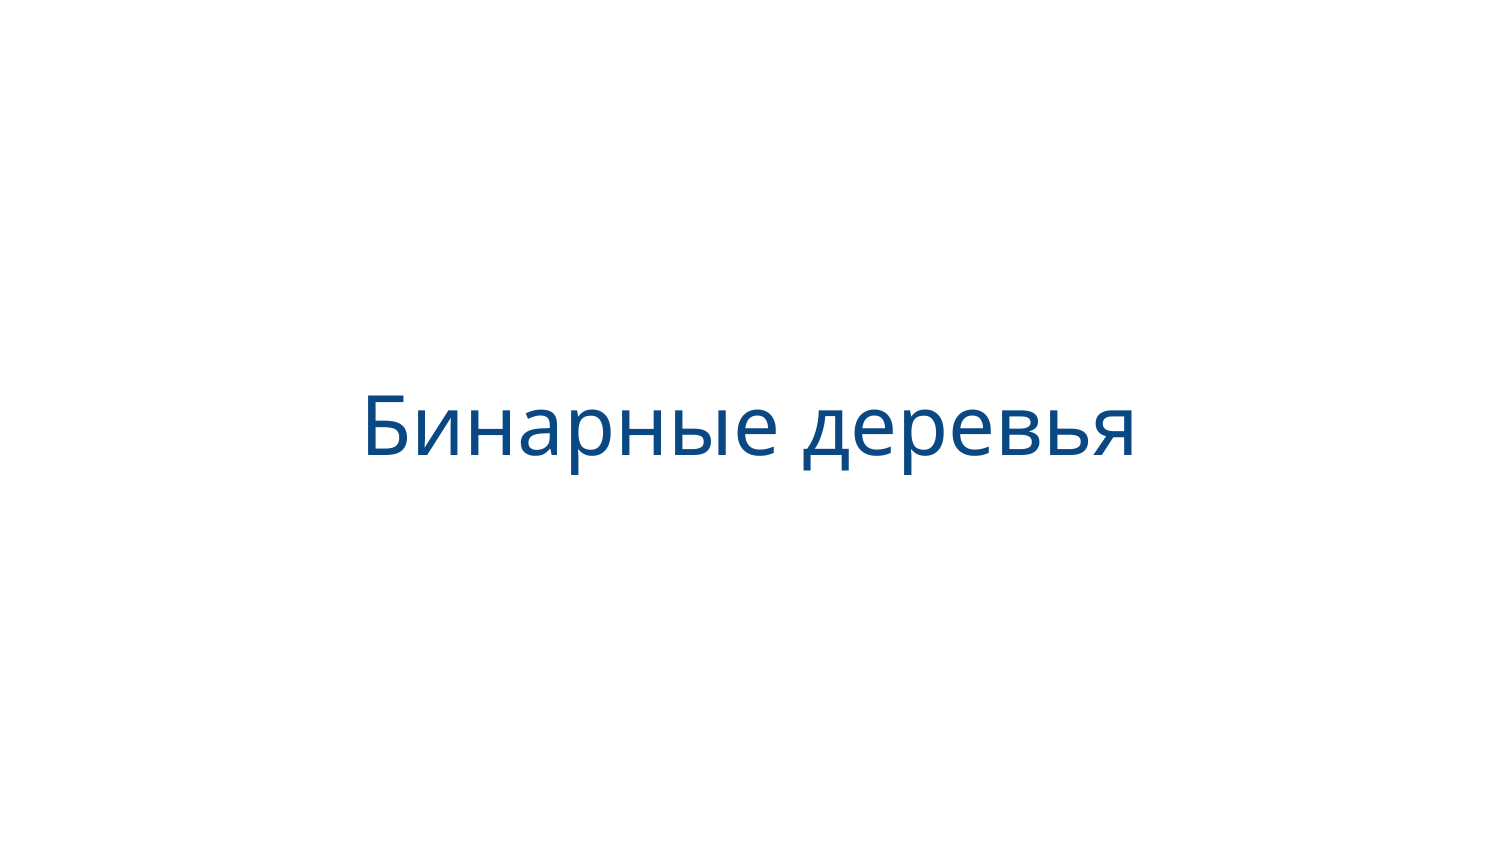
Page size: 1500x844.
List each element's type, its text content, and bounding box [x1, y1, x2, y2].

title Бинарные деревья [51, 352, 1449, 491]
